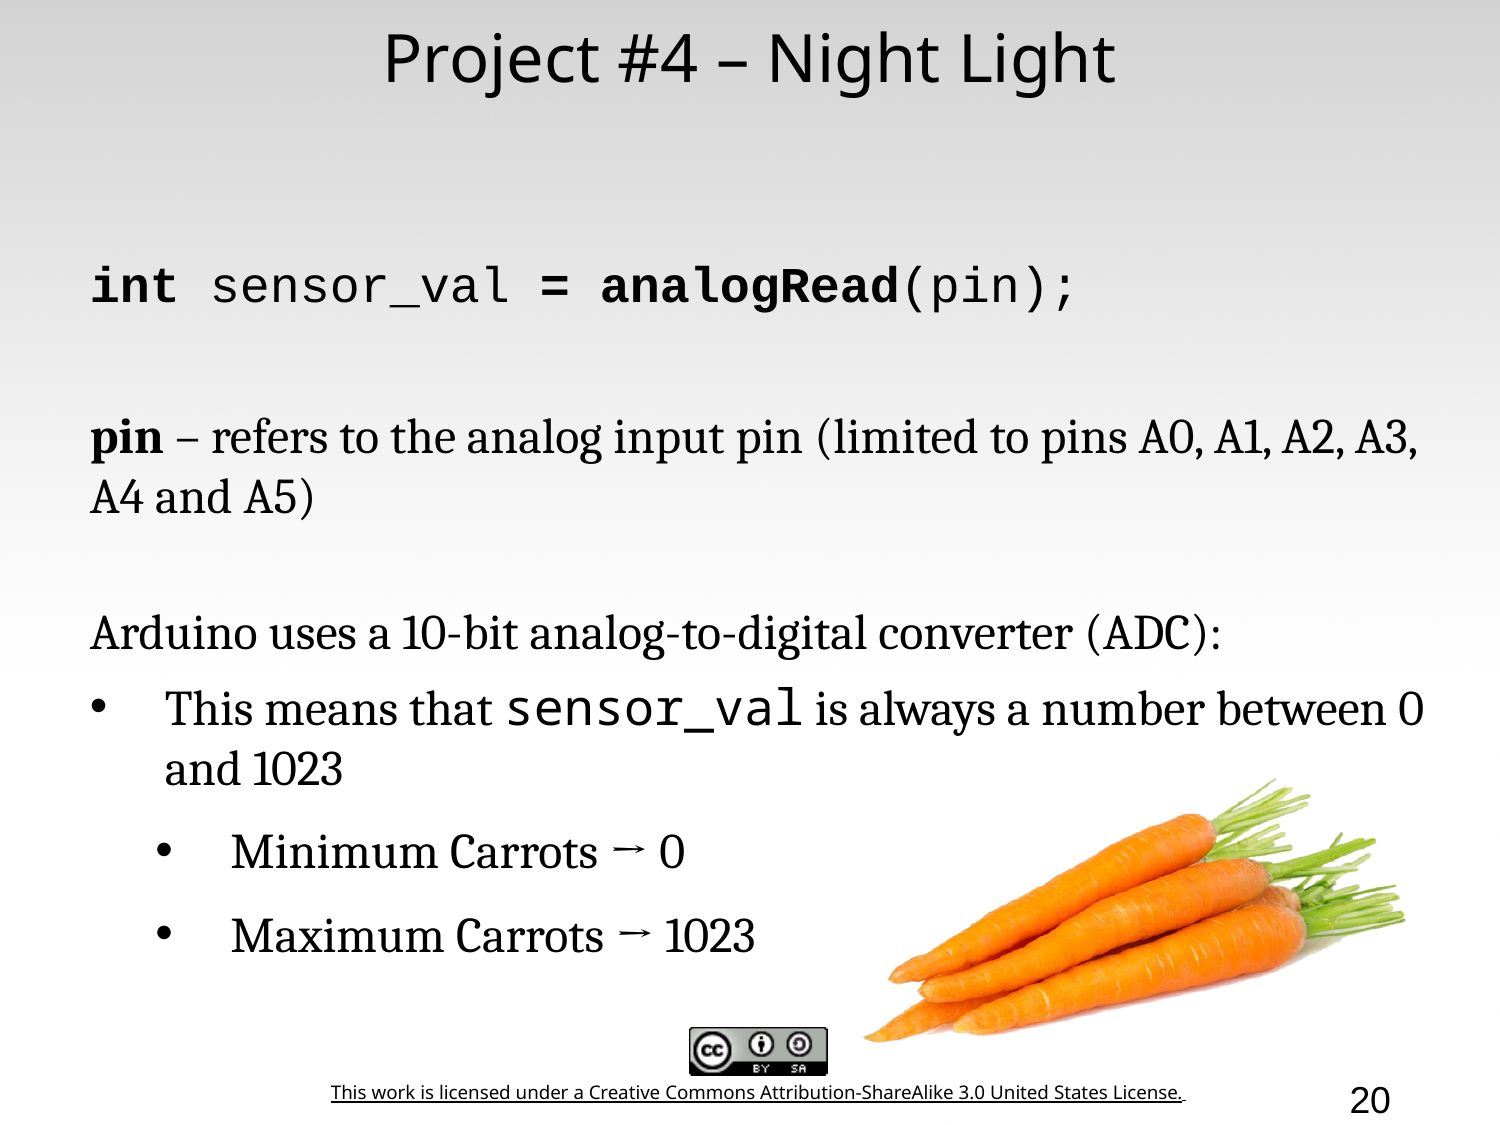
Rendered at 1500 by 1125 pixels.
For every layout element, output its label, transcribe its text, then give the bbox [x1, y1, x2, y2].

list int sensor_val = analogRead(pin); pin – refers to the analog input pin (limited to pins A0, A1, A2, A3, A4 and A5) Arduino uses a 10-bit analog-to-digital converter (ADC): This means that sensor_val is always a number between 0 and 1023 Minimum Carrots → 0 Maximum Carrots → 1023 [75, 244, 1441, 920]
picture [0, 0, 1500, 1125]
title Project #4 – Night Light [112, 2, 1388, 190]
